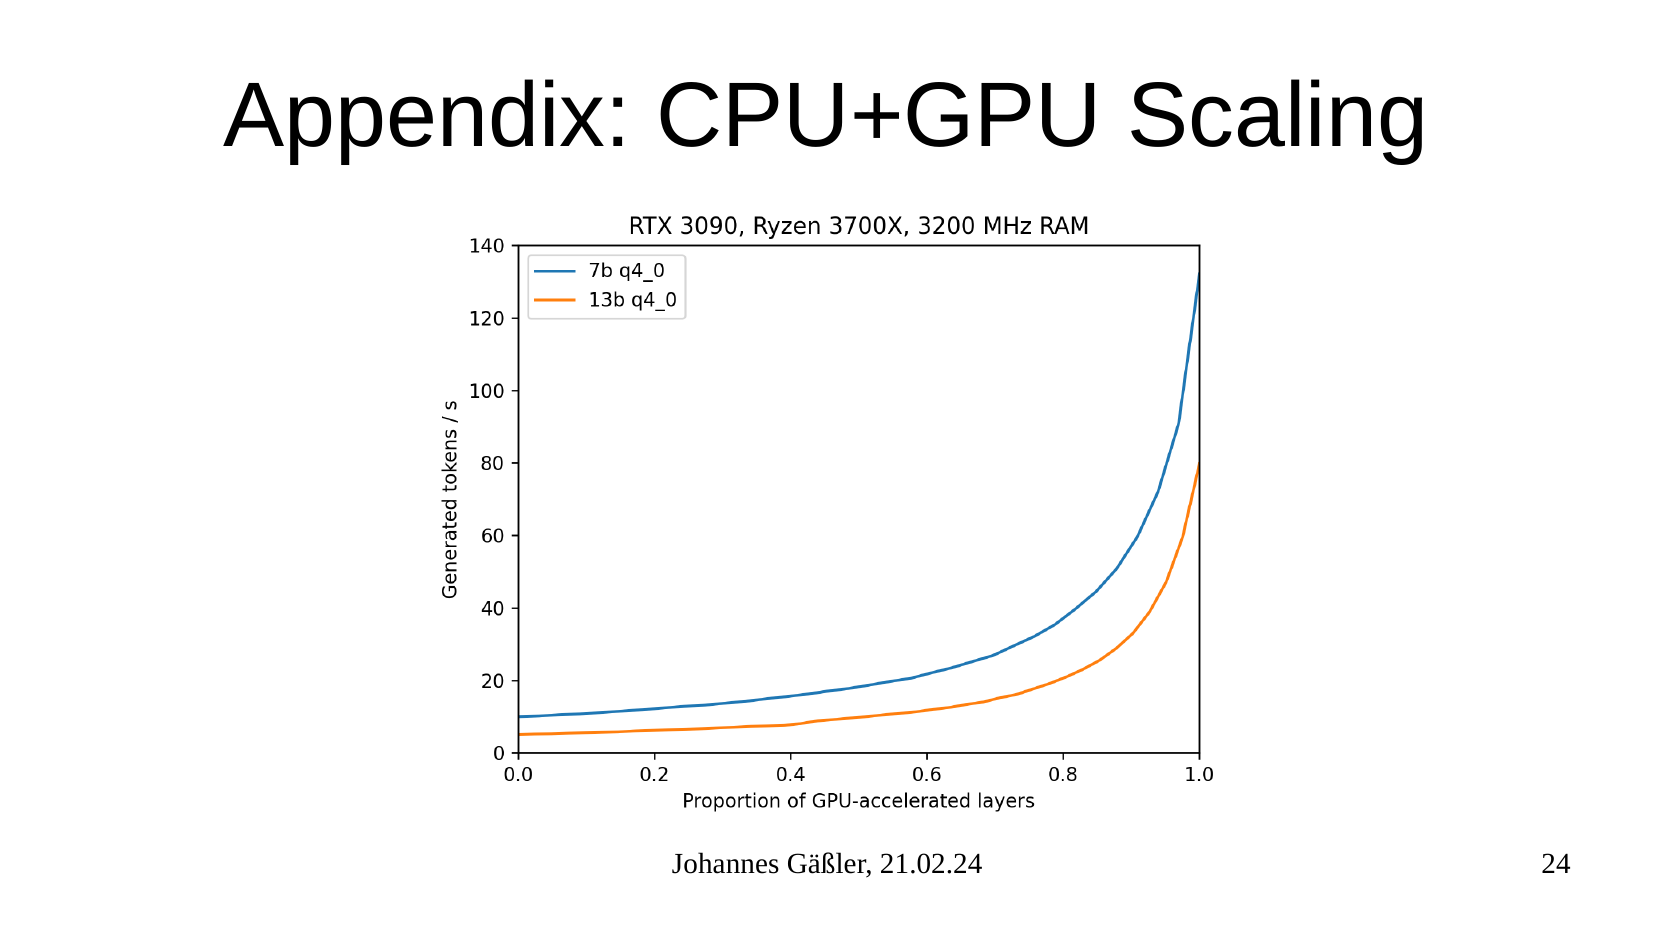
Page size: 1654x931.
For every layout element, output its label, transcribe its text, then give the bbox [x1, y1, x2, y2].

picture [408, 166, 1287, 825]
title Appendix: CPU+GPU Scaling [82, 37, 1571, 193]
